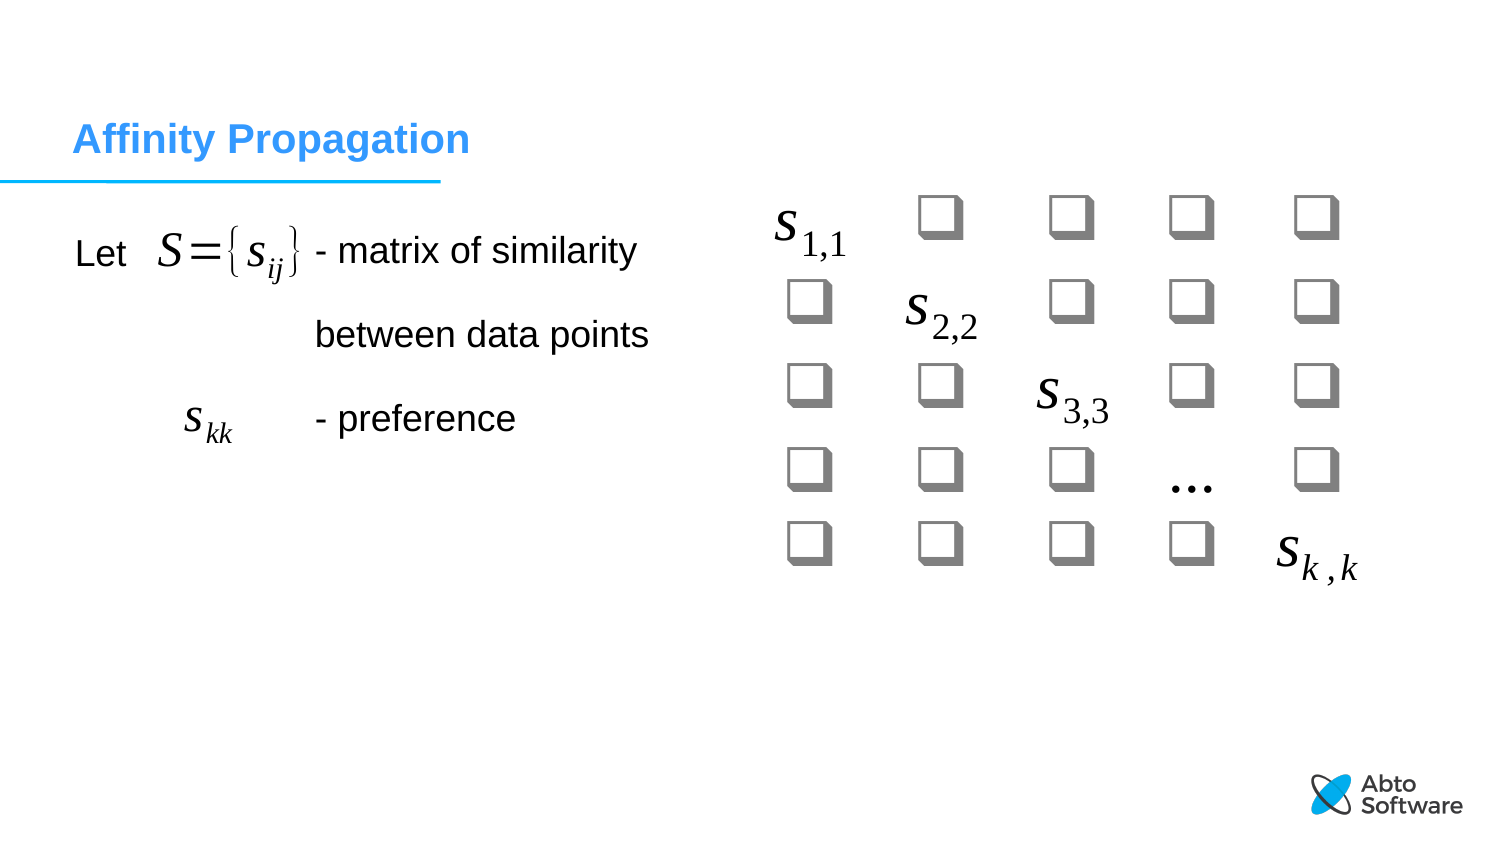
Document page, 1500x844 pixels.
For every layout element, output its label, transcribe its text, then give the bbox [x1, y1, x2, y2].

text_box - matrix of similarity between data points [300, 222, 665, 364]
chart [766, 180, 1366, 590]
chart [176, 387, 241, 451]
text_box - preference [300, 390, 532, 447]
title Affinity Propagation [71, 68, 1311, 210]
chart [150, 222, 300, 286]
text_box Let [60, 225, 142, 282]
picture [1299, 771, 1474, 817]
